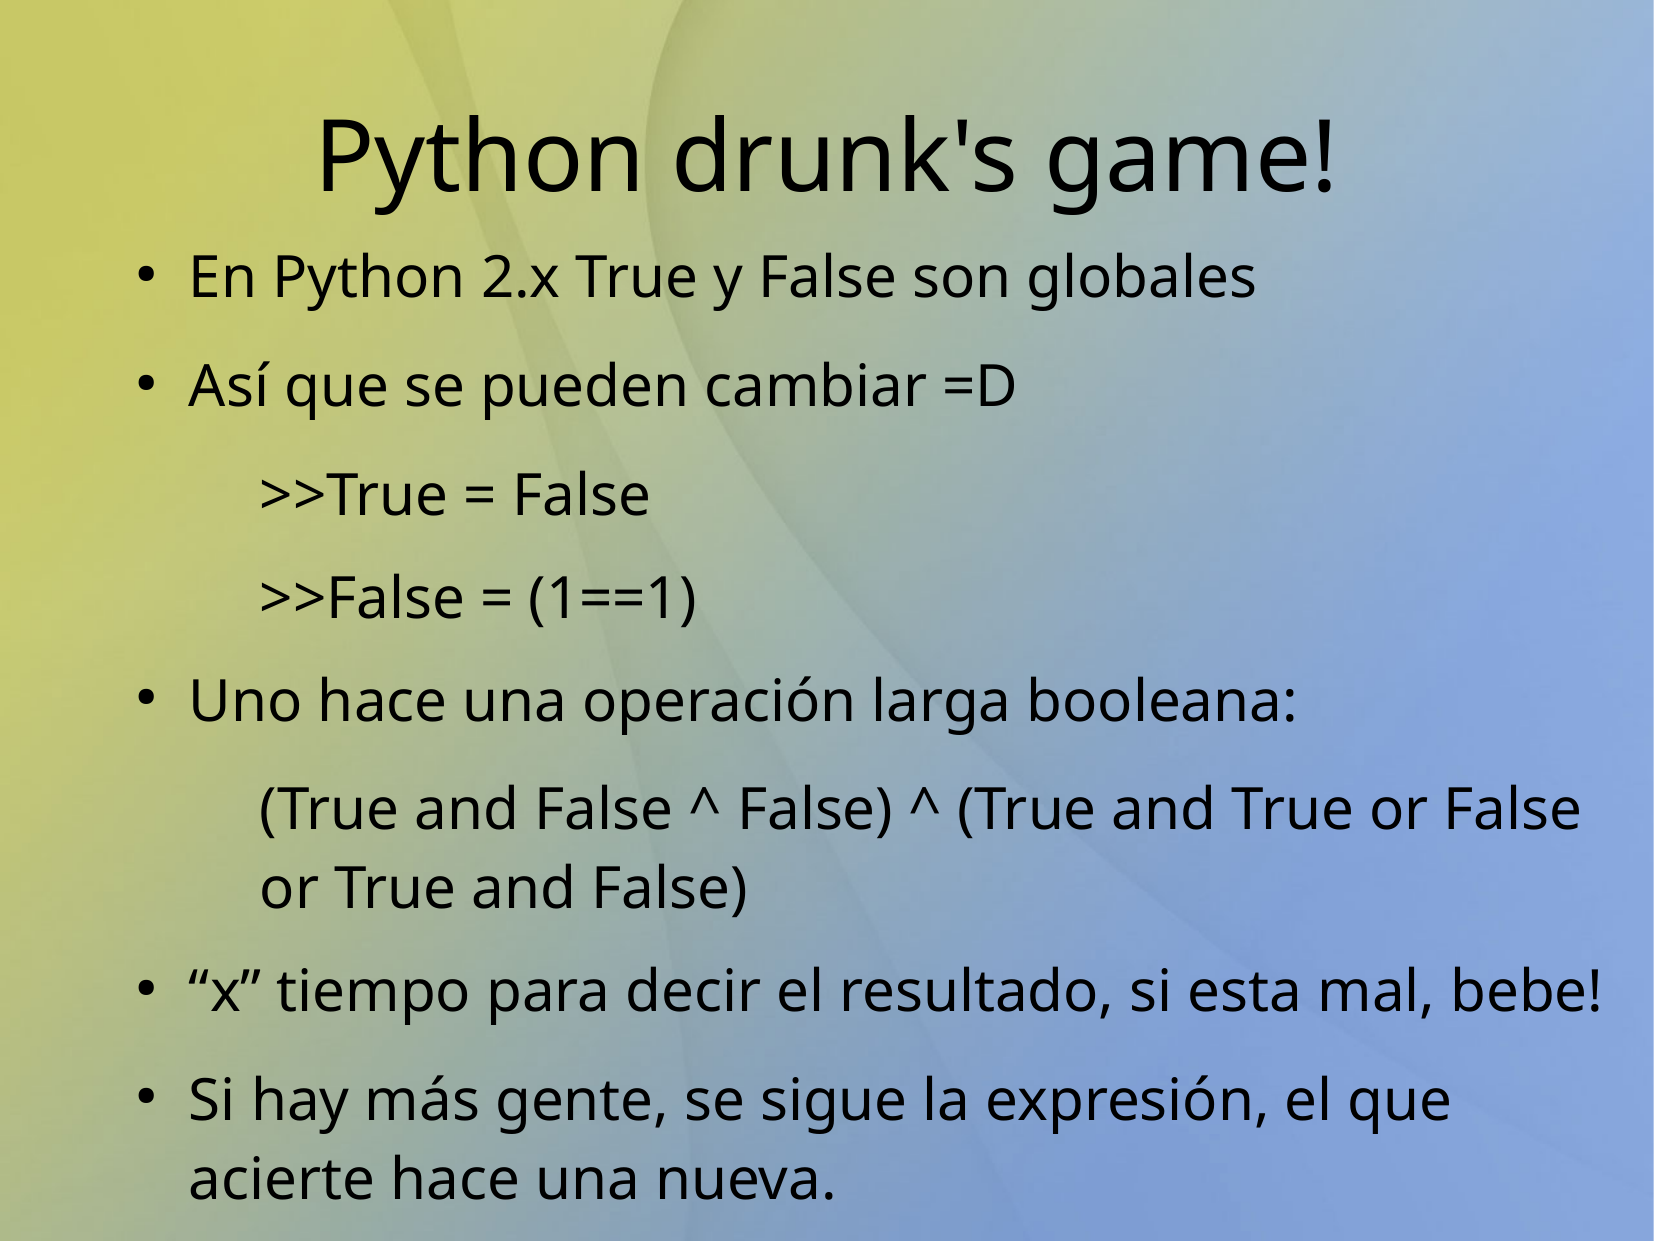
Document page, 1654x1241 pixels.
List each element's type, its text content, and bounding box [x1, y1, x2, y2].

title Python drunk's game! [82, 49, 1571, 257]
list En Python 2.x True y False son globales Así que se pueden cambiar =D >>True = False >>False = (1==1) Uno hace una operación larga booleana: (True and False ^ False) ^ (True and True or False or True and False) “x” tiempo para decir el resultado, si esta mal, bebe! Si hay más gente, se sigue la expresión, el que acierte hace una nueva. [118, 235, 1607, 1170]
picture [0, 0, 1654, 1241]
